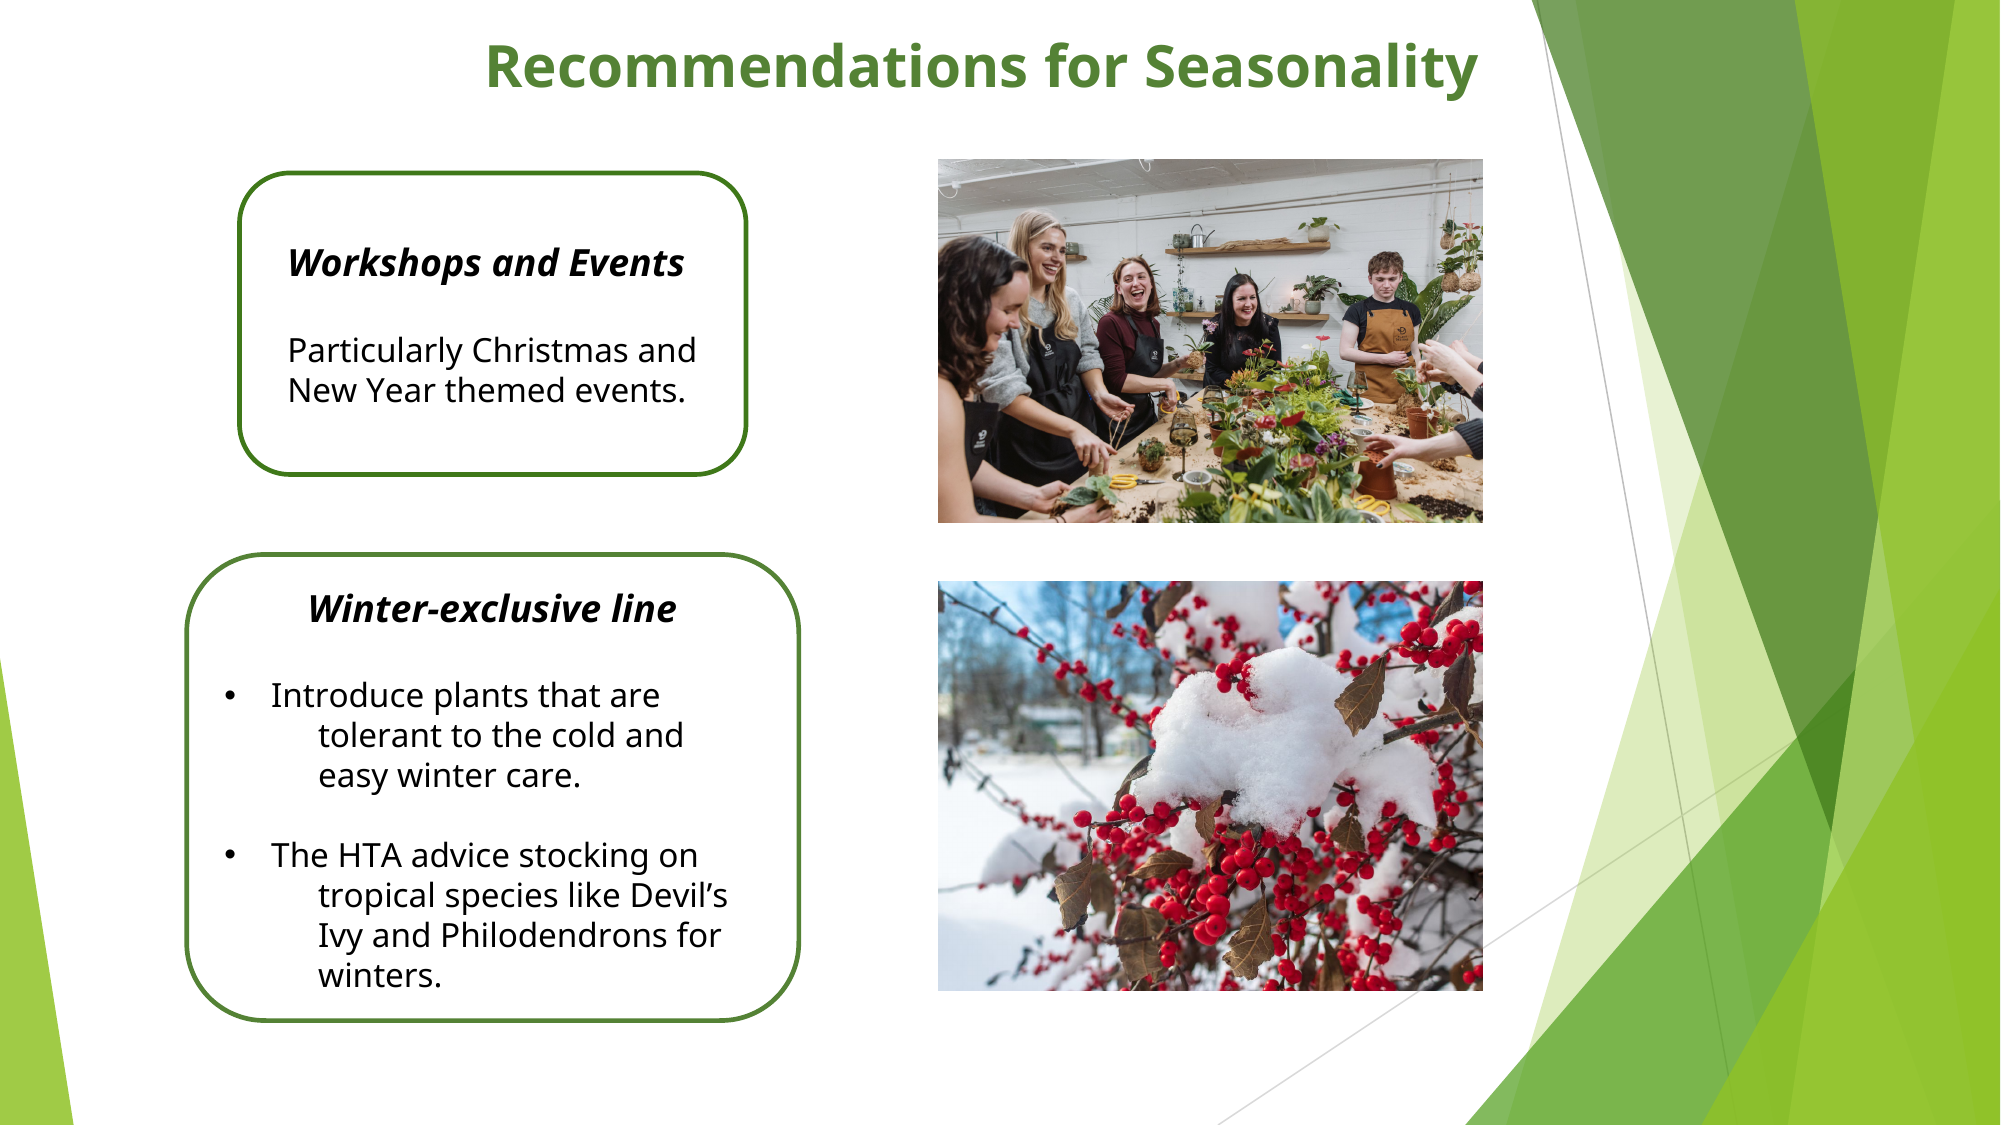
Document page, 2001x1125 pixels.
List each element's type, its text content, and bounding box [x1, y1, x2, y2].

title Recommendations for Seasonality [411, 22, 1553, 66]
text_box Winter-exclusive line Introduce plants that are tolerant to the cold and easy winter care. The HTA advice stocking on tropical species like Devil’s Ivy and Philodendrons for winters. [186, 554, 799, 1021]
picture [938, 581, 1483, 991]
picture [938, 159, 1483, 523]
text_box Workshops and Events Particularly Christmas and New Year themed events. [239, 172, 746, 475]
